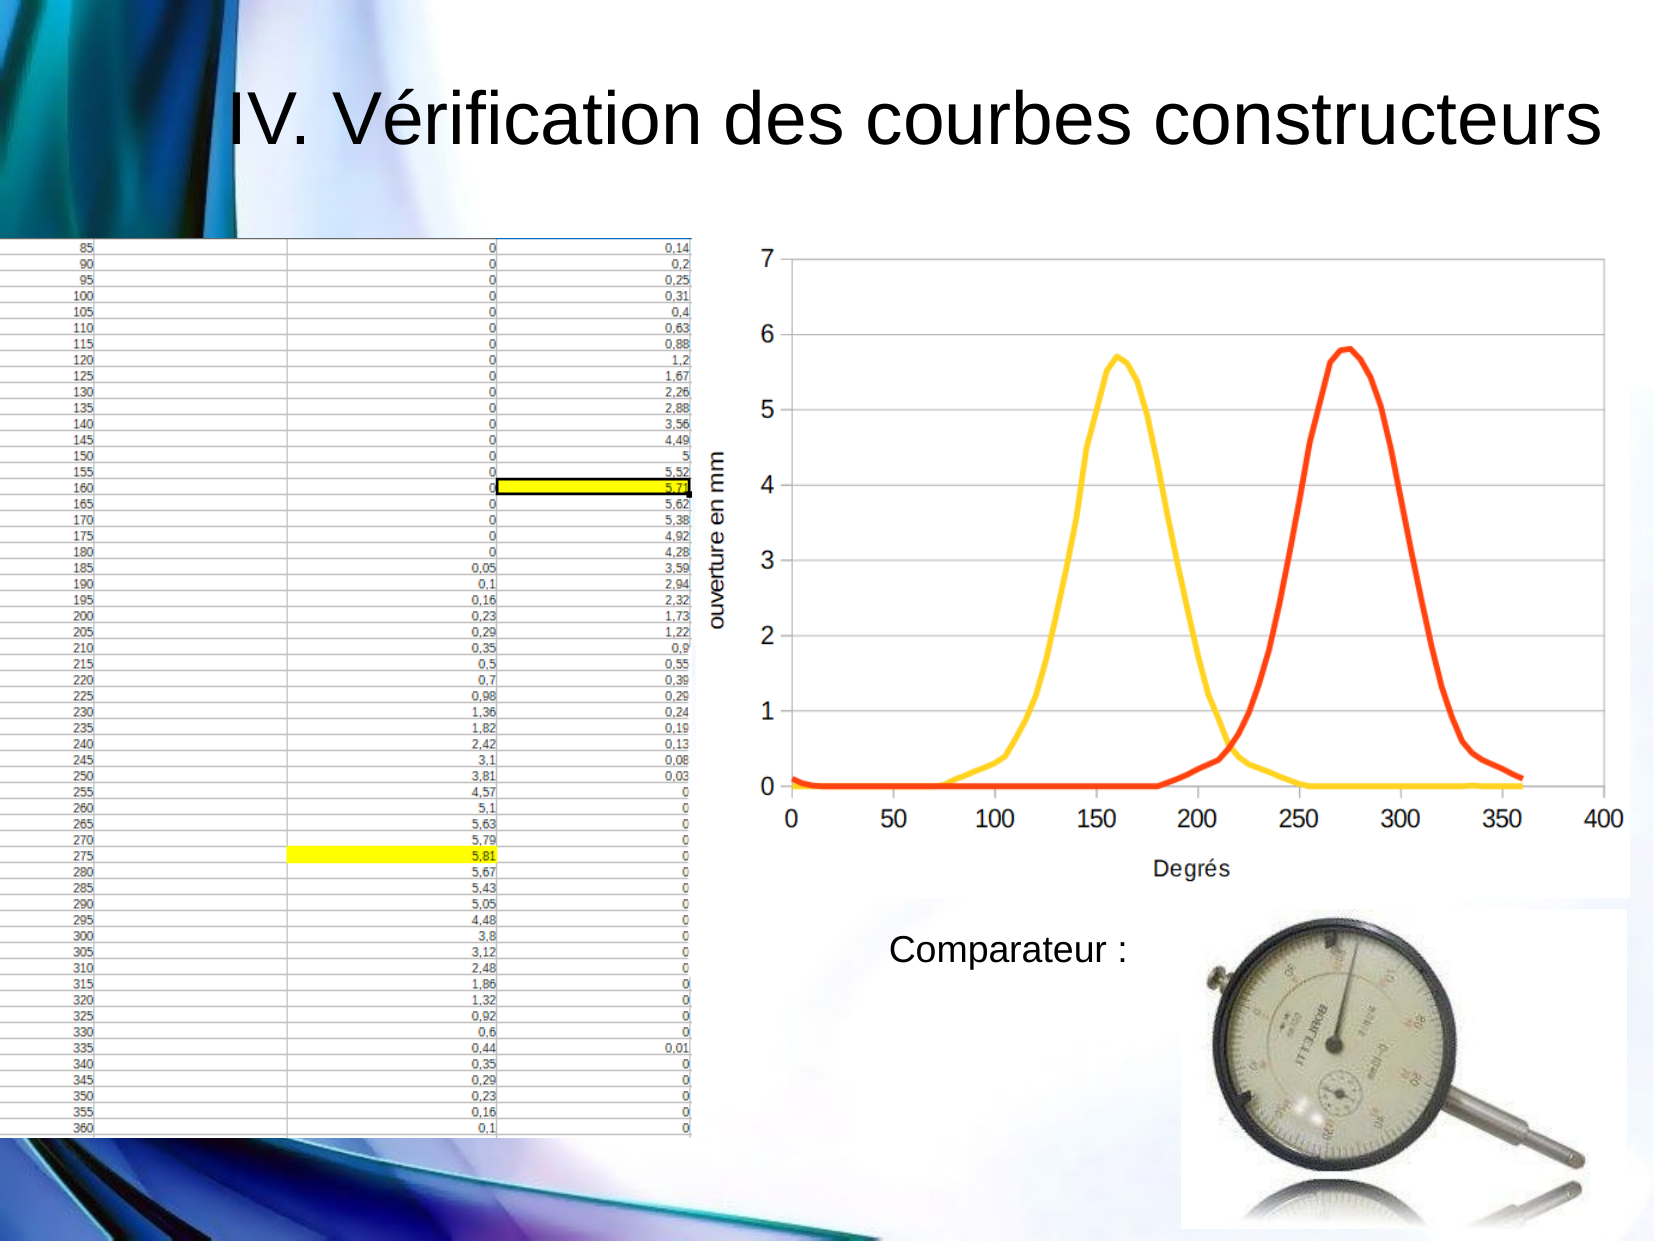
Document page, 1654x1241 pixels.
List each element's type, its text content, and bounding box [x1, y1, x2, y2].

title IV. Vérification des courbes constructeurs [177, 0, 1654, 237]
picture [0, 0, 1654, 1241]
text_box Comparateur : [874, 921, 1182, 1004]
picture [91, 128, 95, 151]
picture [91, 207, 98, 217]
picture [87, 182, 93, 189]
